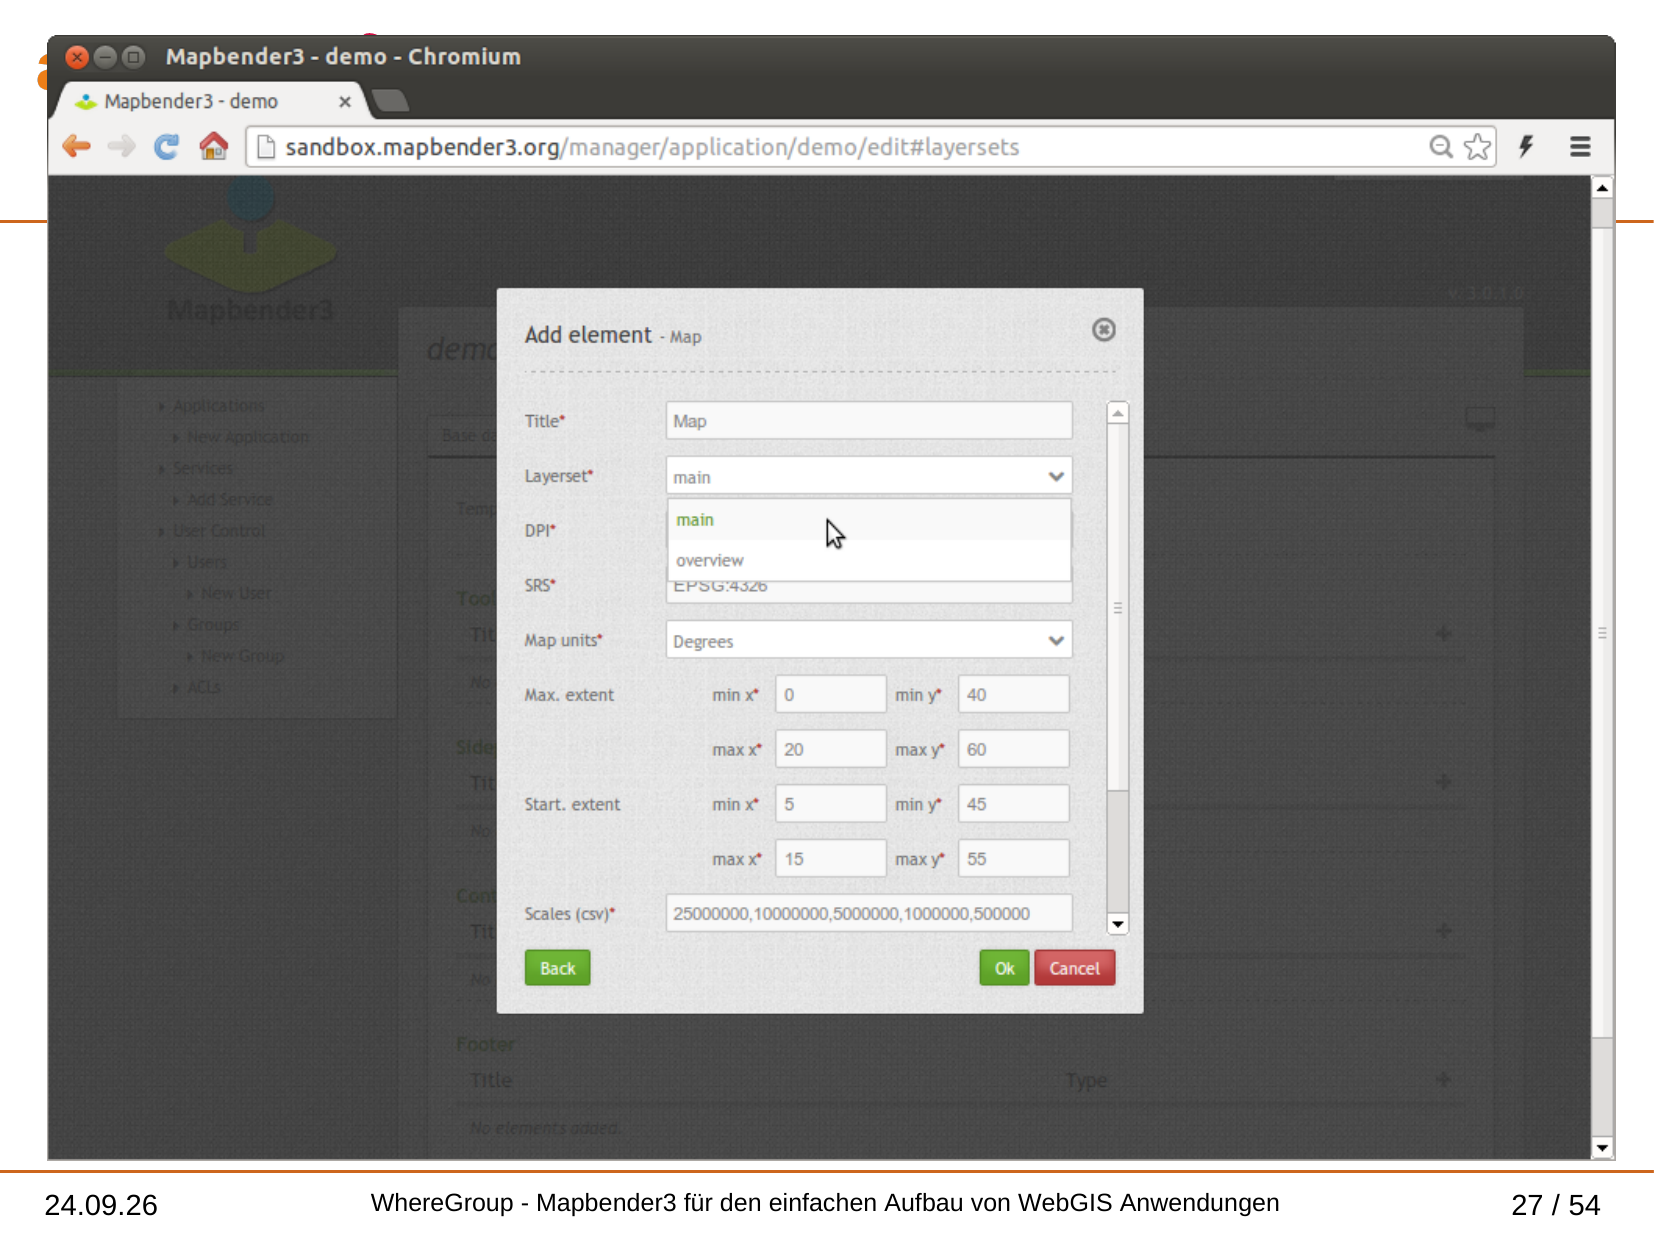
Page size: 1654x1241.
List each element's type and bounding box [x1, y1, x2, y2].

picture [35, 23, 1616, 1161]
